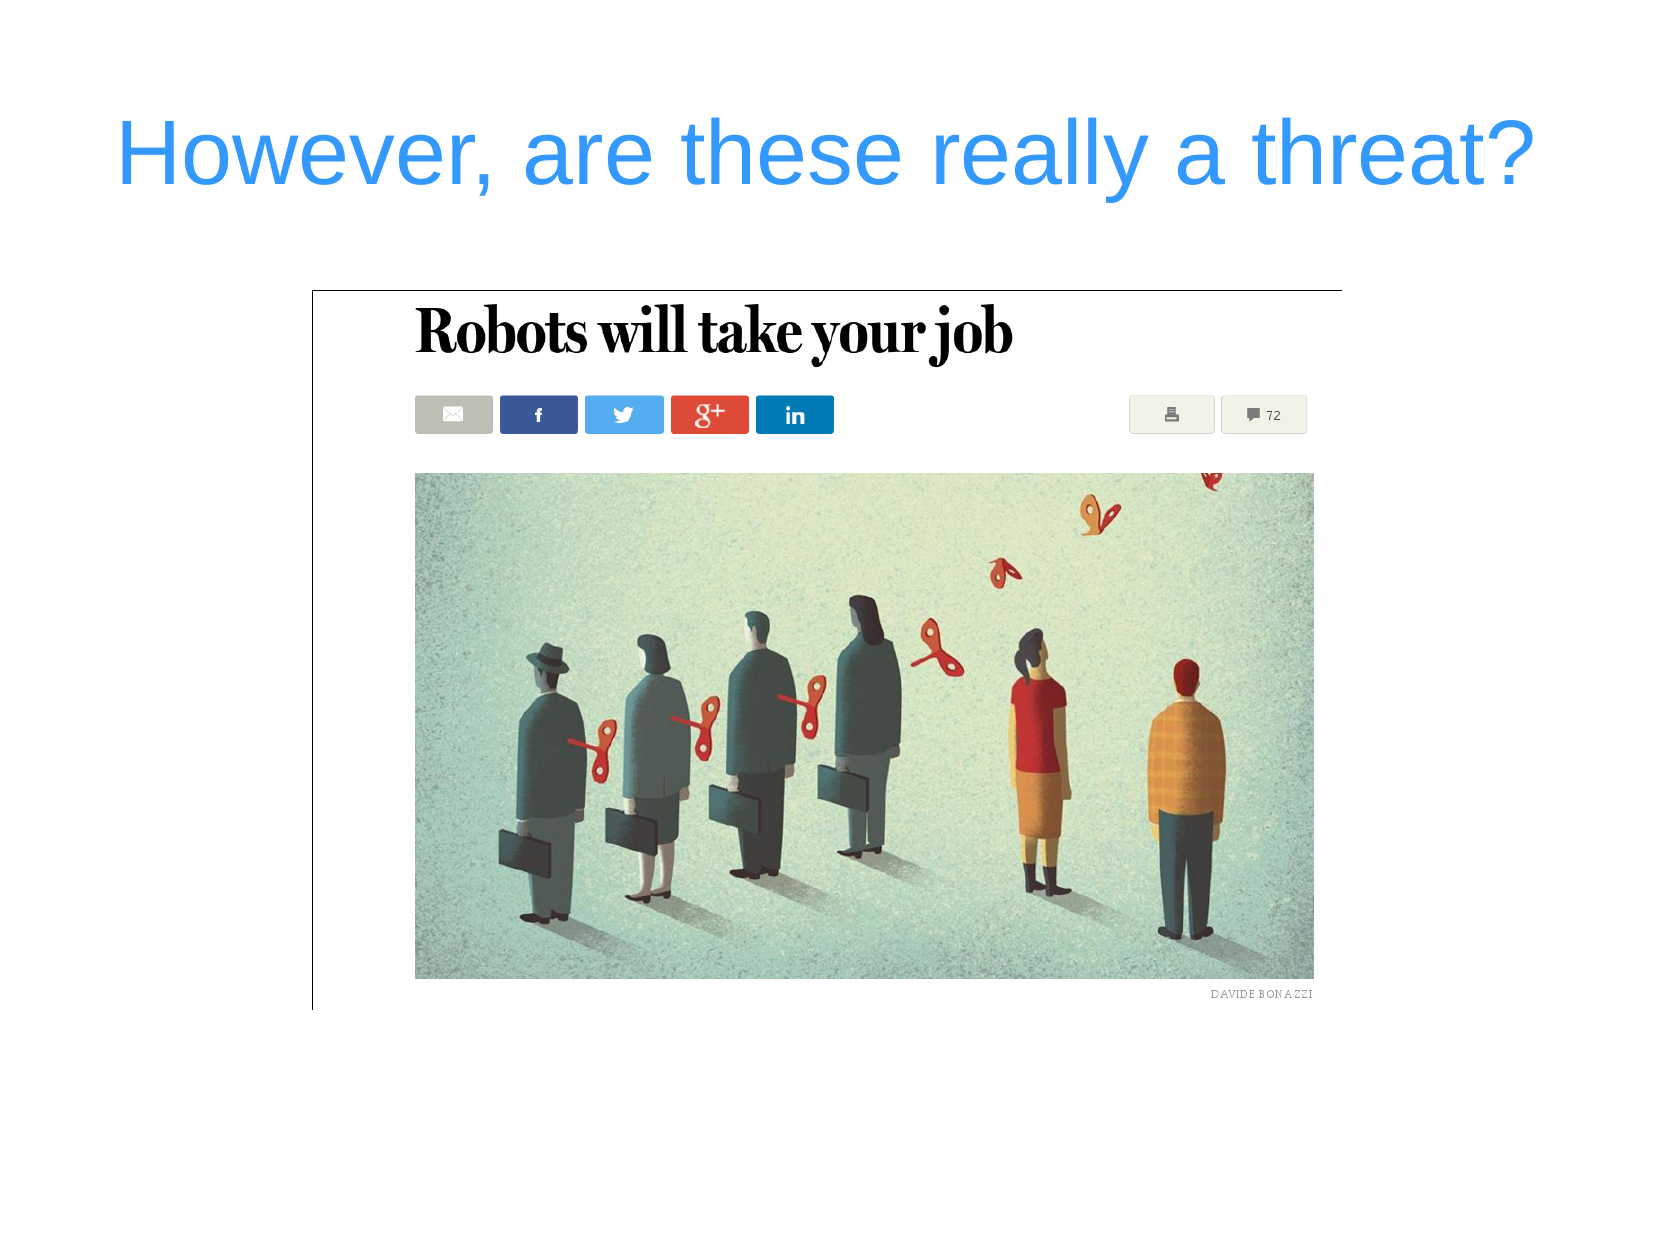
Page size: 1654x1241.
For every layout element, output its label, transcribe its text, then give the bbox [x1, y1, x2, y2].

title However, are these really a threat? [82, 49, 1571, 257]
picture [312, 290, 1342, 1010]
